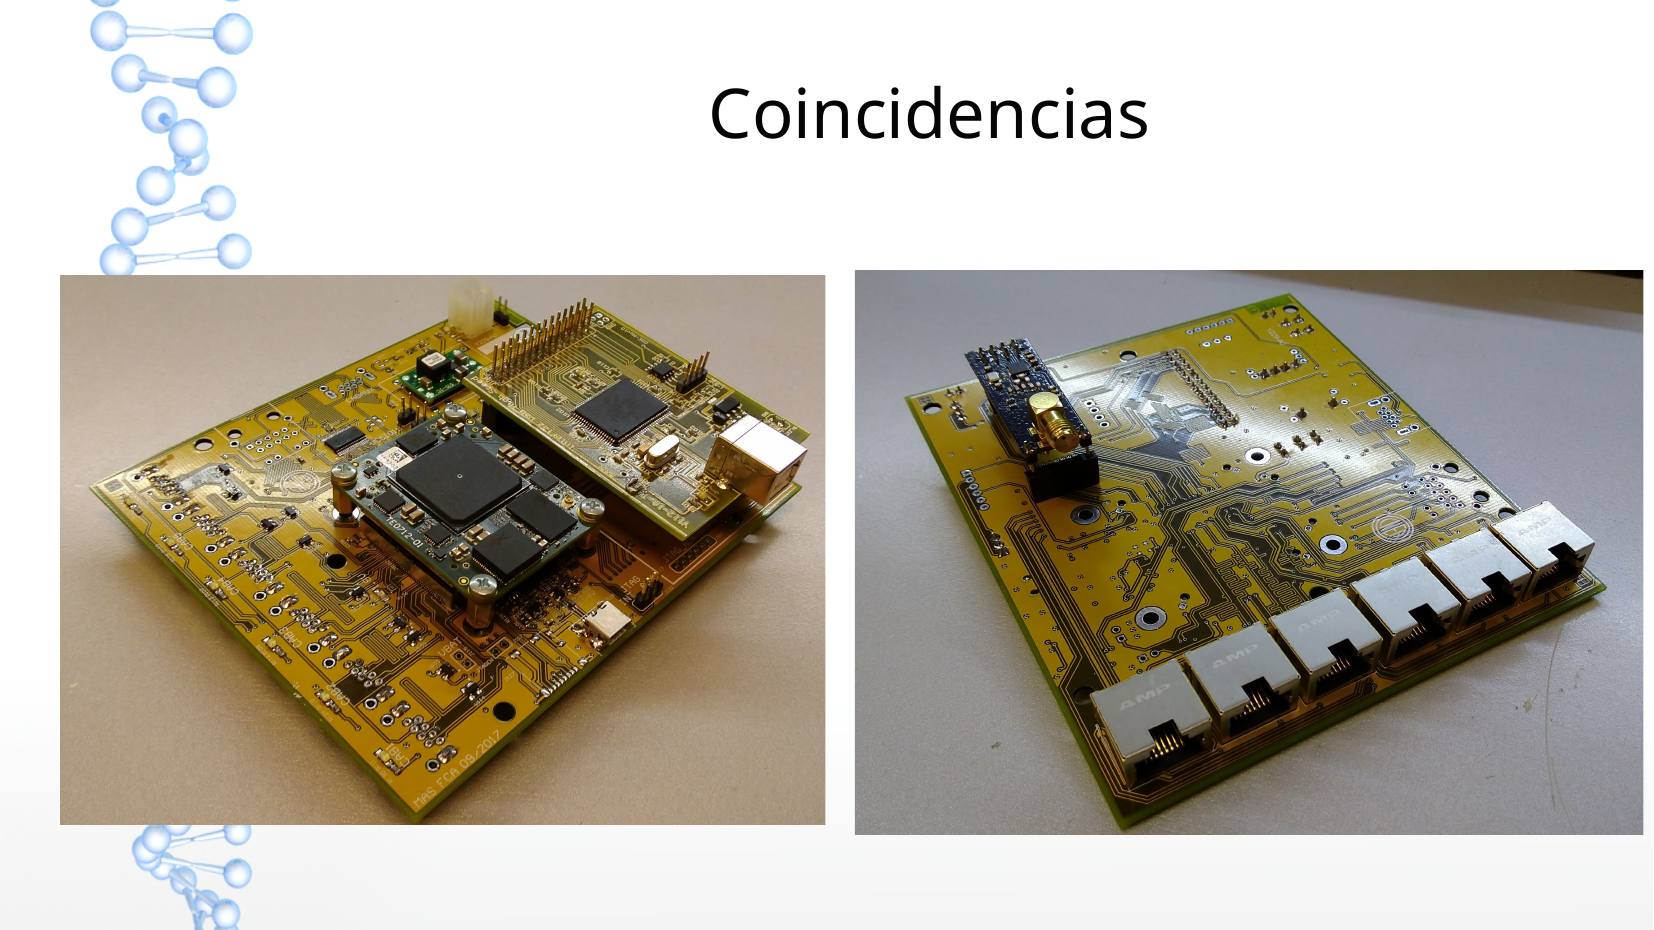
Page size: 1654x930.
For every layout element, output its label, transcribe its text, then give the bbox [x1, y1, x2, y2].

picture [0, 0, 1654, 930]
title Coincidencias [265, 35, 1594, 189]
